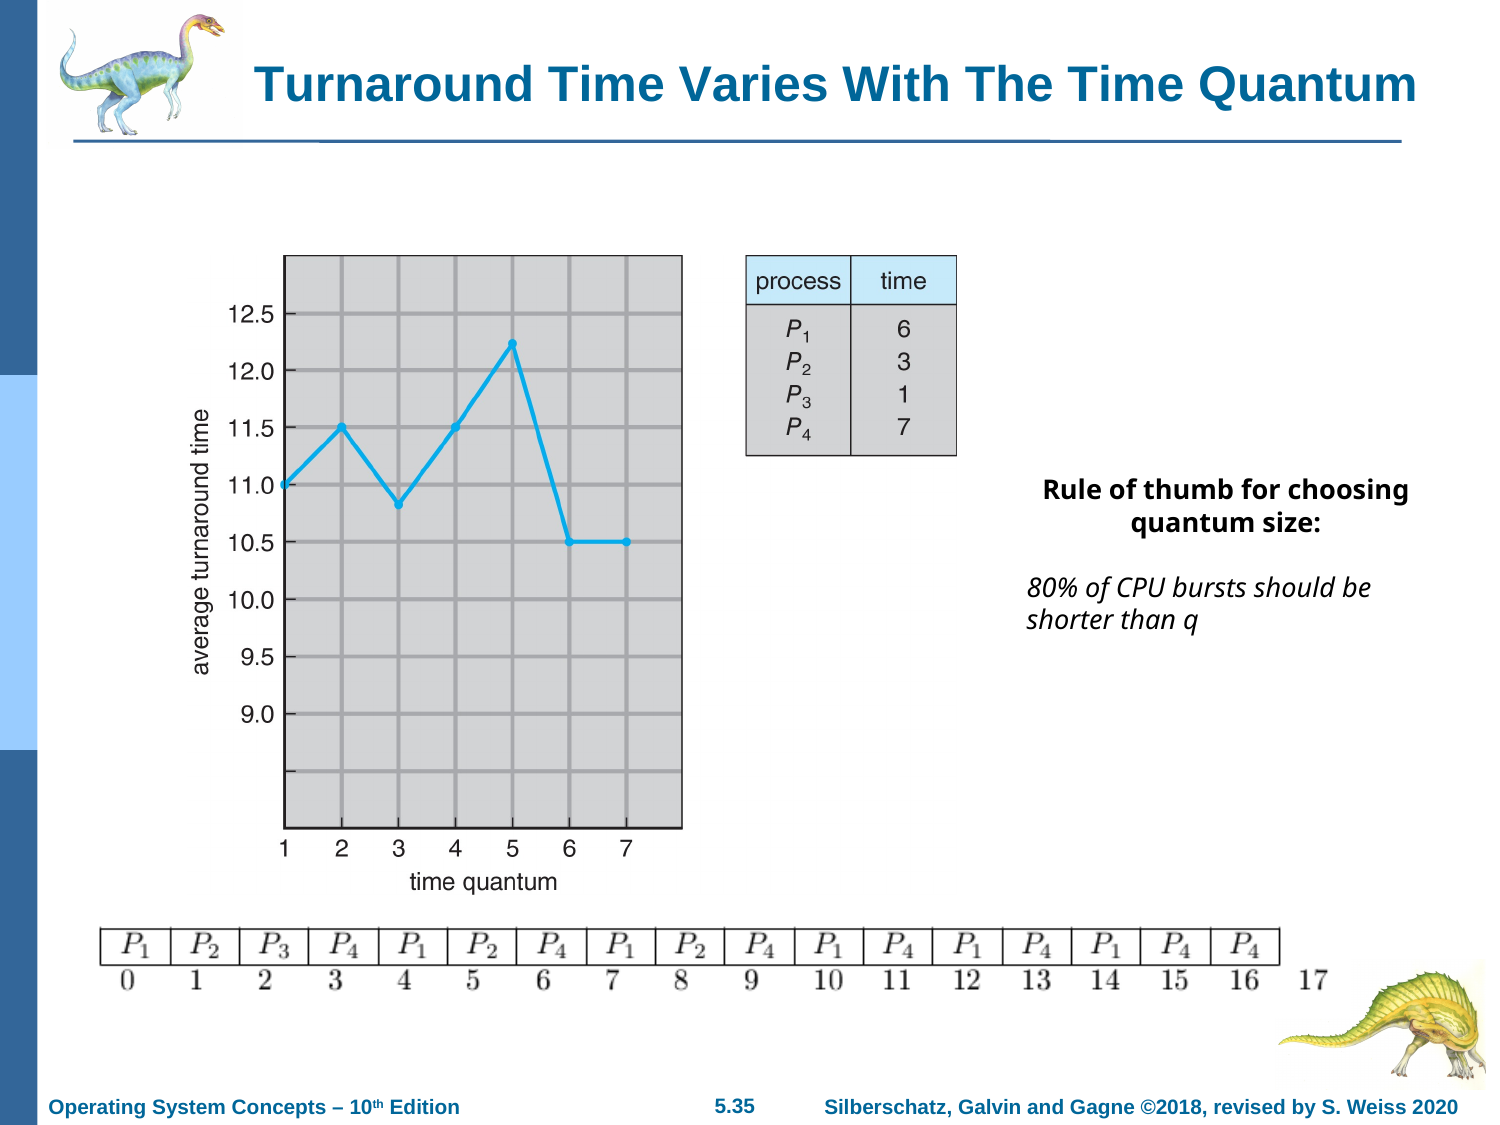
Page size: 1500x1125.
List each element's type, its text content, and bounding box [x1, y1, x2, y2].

picture [187, 255, 957, 895]
picture [78, 905, 1486, 1090]
picture [46, 0, 243, 149]
text_box Rule of thumb for choosing quantum size: 80% of CPU bursts should be shorter than q [1011, 464, 1441, 643]
picture [1141, 1099, 1149, 1104]
text_box Turnaround Time Varies With The Time Quantum [136, 43, 1500, 119]
